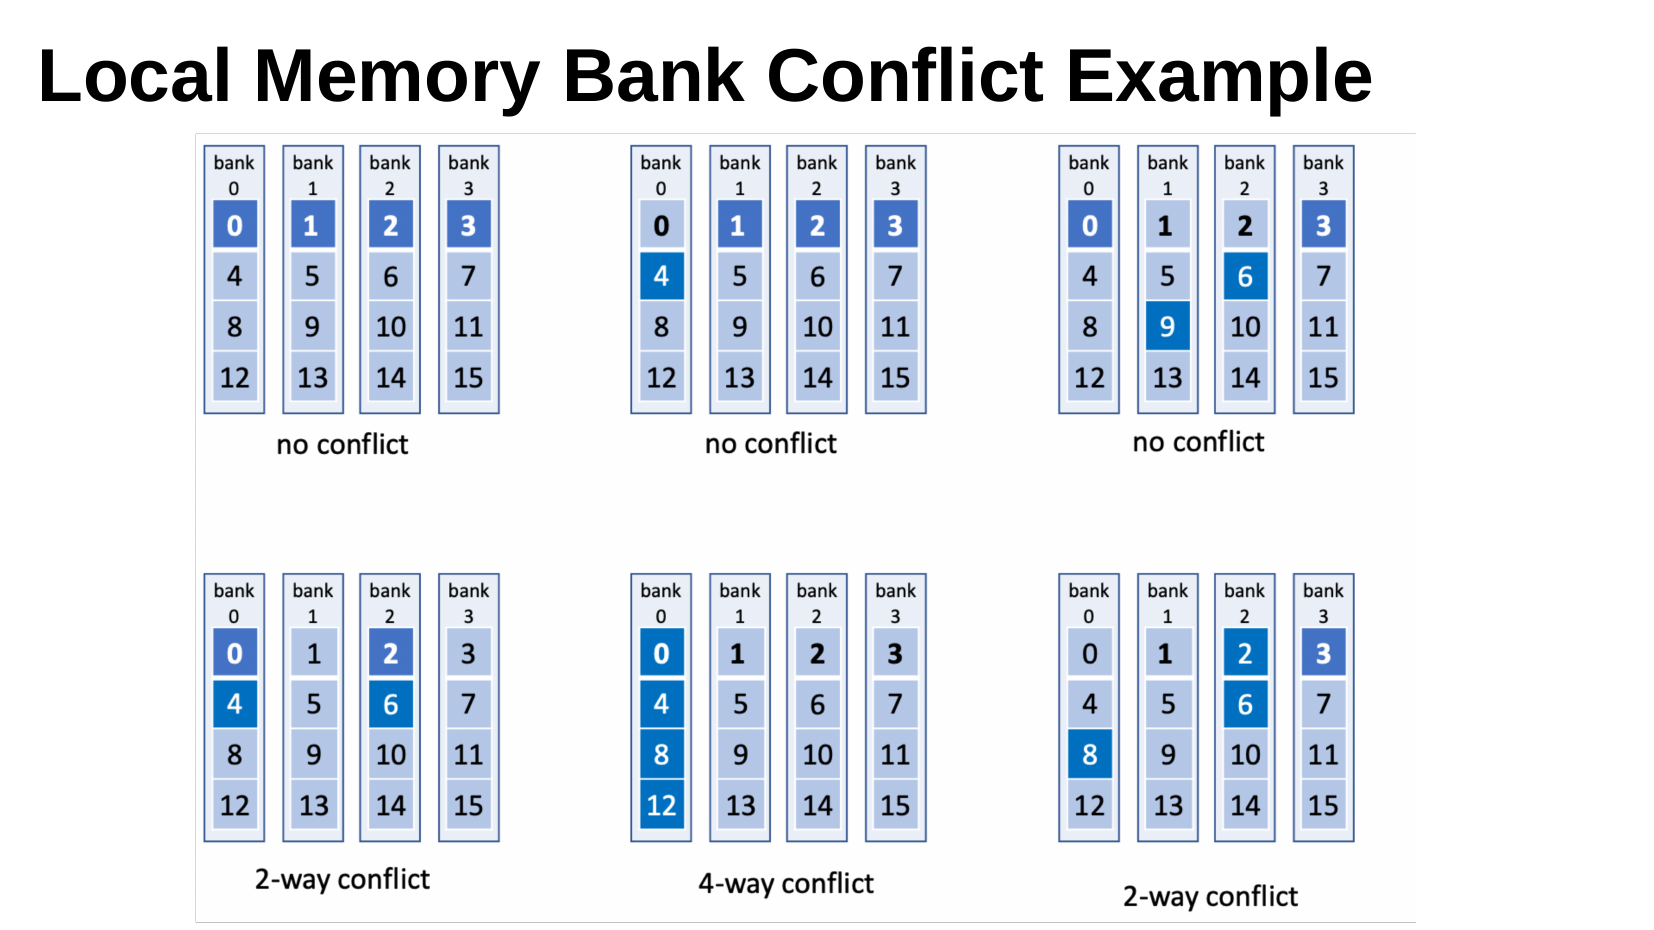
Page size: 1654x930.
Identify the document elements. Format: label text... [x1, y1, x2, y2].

title Local Memory Bank Conflict Example [37, 0, 1651, 169]
picture [187, 125, 1425, 930]
